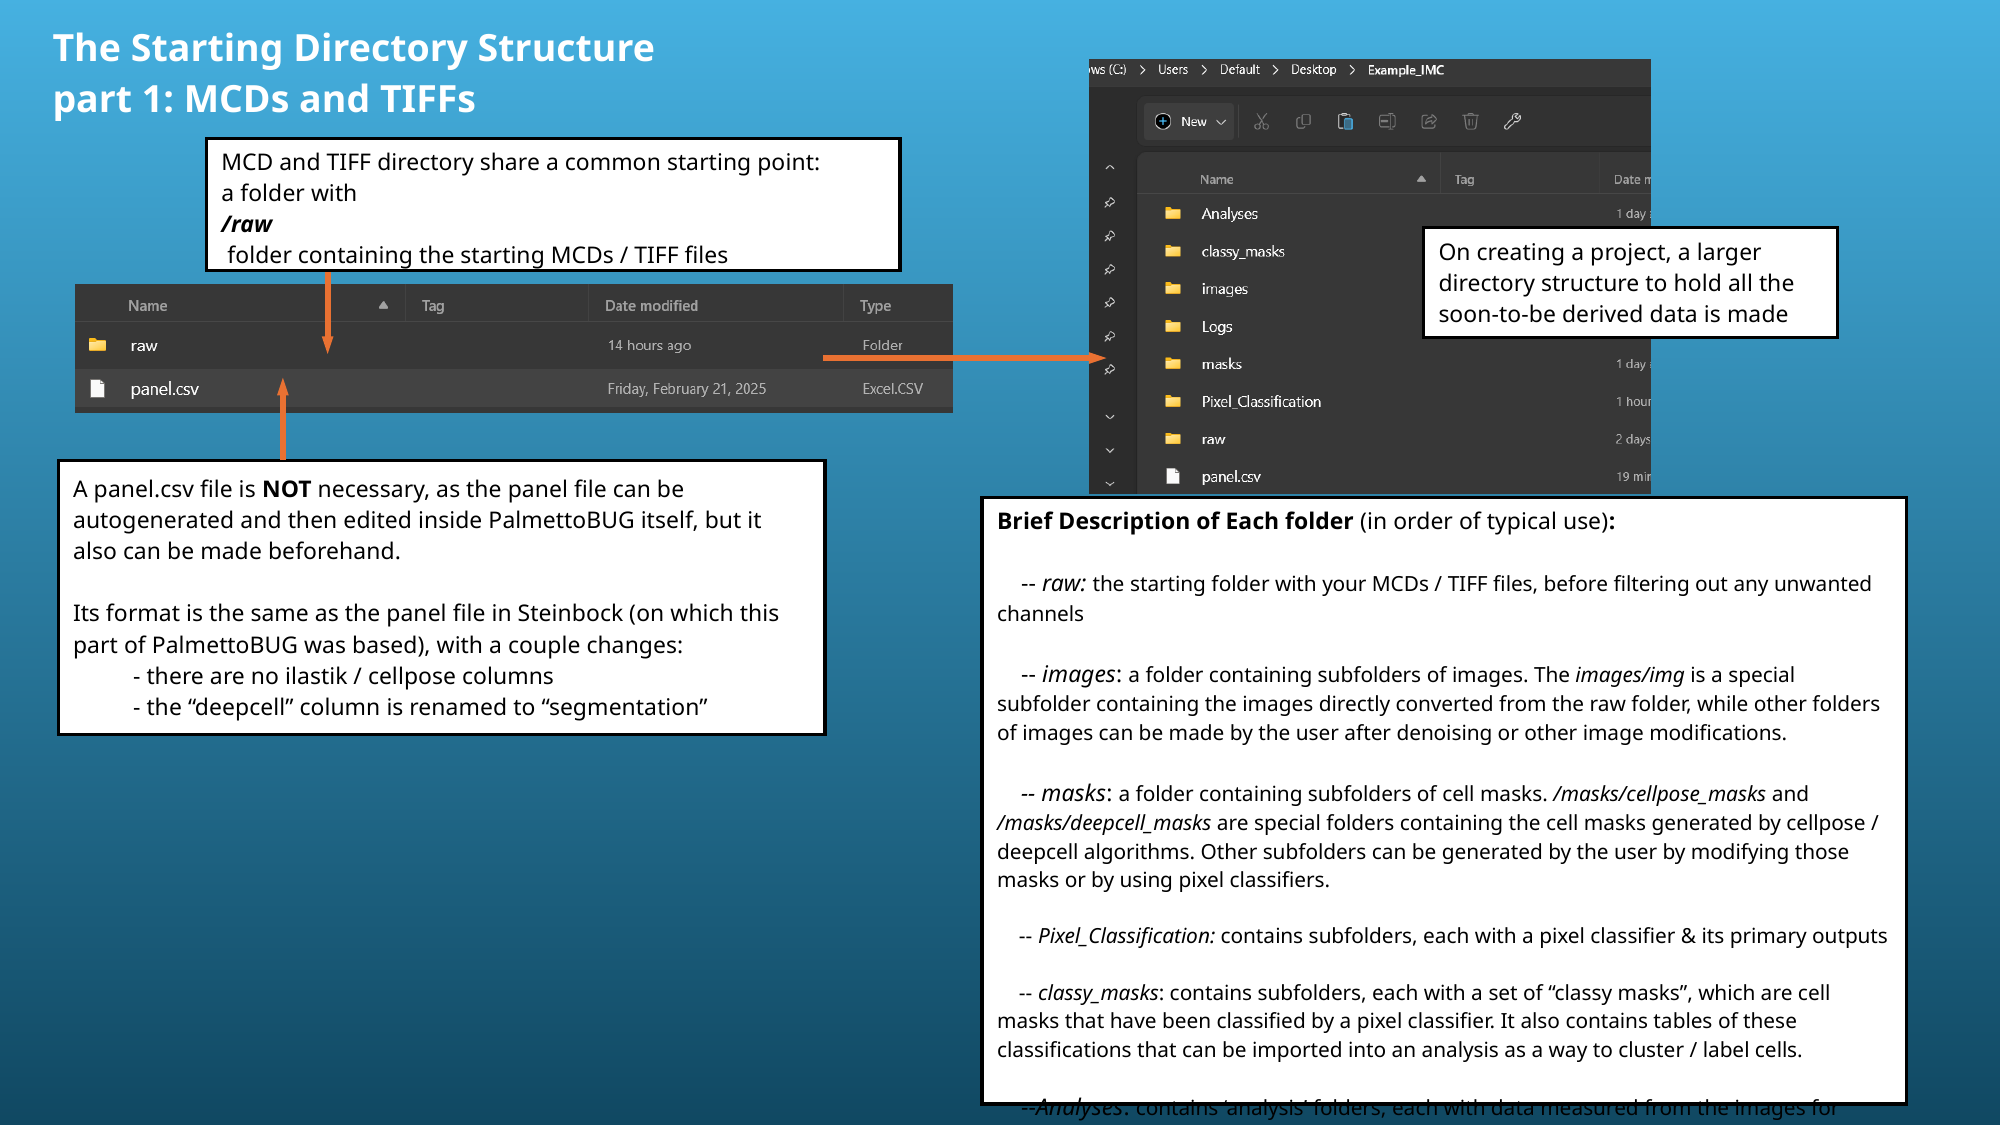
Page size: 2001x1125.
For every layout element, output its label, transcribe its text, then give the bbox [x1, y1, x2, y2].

text_box On creating a project, a larger directory structure to hold all the soon-to-be derived data is made [1424, 228, 1838, 338]
text_box A panel.csv file is NOT necessary, as the panel file can be autogenerated and then edited inside PalmettoBUG itself, but it also can be made beforehand. Its format is the same as the panel file in Steinbock (on which this part of PalmettoBUG was based), with a couple changes: - there are no ilastik / cellpose columns - the “deepcell” column is renamed to “segmentation” [58, 460, 825, 735]
picture [75, 284, 953, 413]
text_box MCD and TIFF directory share a common starting point: a folder with /raw folder containing the starting MCDs / TIFF files [206, 138, 900, 271]
text_box The Starting Directory Structure part 1: MCDs and TIFFs [37, 14, 826, 120]
picture [1089, 59, 1651, 494]
text_box Brief Description of Each folder (in order of typical use): -- raw: the starting folder with your MCDs / TIFF files, before filtering out any unwanted channels -- images: a folder containing subfolders of images. The images/img is a special subfolder containing the images directly converted from the raw folder, while other folders of images can be made by the user after denoising or other image modifications. -- masks: a folder containing subfolders of cell masks. /masks/cellpose_masks and /masks/deepcell_masks are special folders containing the cell masks generated by cellpose / deepcell algorithms. Other subfolders can be generated by the user by modifying those masks or by using pixel classifiers. -- Pixel_Classification: contains subfolders, each with a pixel classifier & its primary outputs -- classy_masks: contains subfolders, each with a set of “classy masks”, which are cell masks that have been classified by a pixel classifier. It also contains tables of these classifications that can be imported into an analysis as a way to cluster / label cells. --Analyses: contains ‘analysis’ folders, each with data measured from the images for clustering, plotting, etc. Each analysis folder has the same structure as an “FCS directory” project and once created can be entered directly from the starting screen. [982, 497, 1907, 1104]
